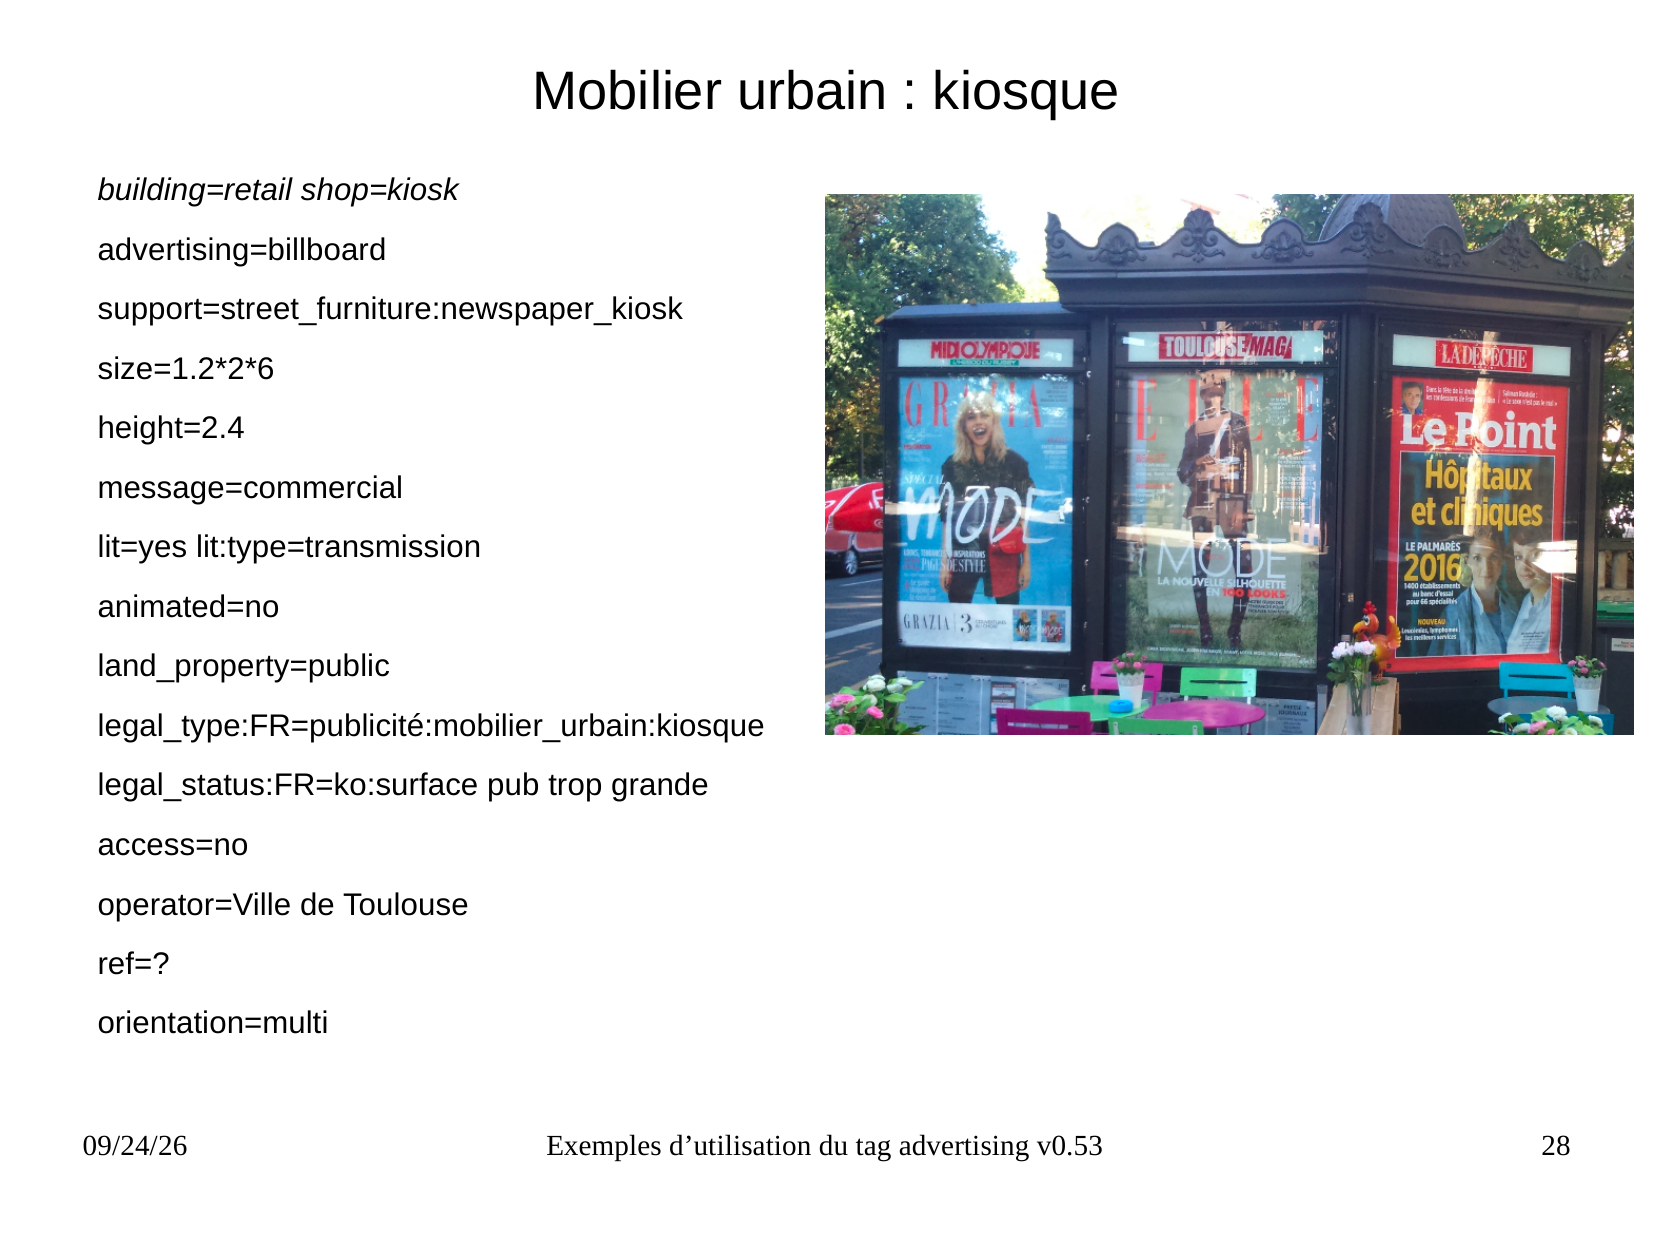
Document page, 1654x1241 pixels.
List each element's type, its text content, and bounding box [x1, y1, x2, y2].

text_box building=retail shop=kiosk advertising=billboard support=street_furniture:newspaper_kiosk size=1.2*2*6 height=2.4 message=commercial lit=yes lit:type=transmission animated=no land_property=public legal_type:FR=publicité:mobilier_urbain:kiosque legal_status:FR=ko:surface pub trop grande access=no operator=Ville de Toulouse ref=? orientation=multi [82, 165, 826, 1118]
title Mobilier urbain : kiosque [82, 30, 1571, 152]
picture [825, 194, 1634, 736]
